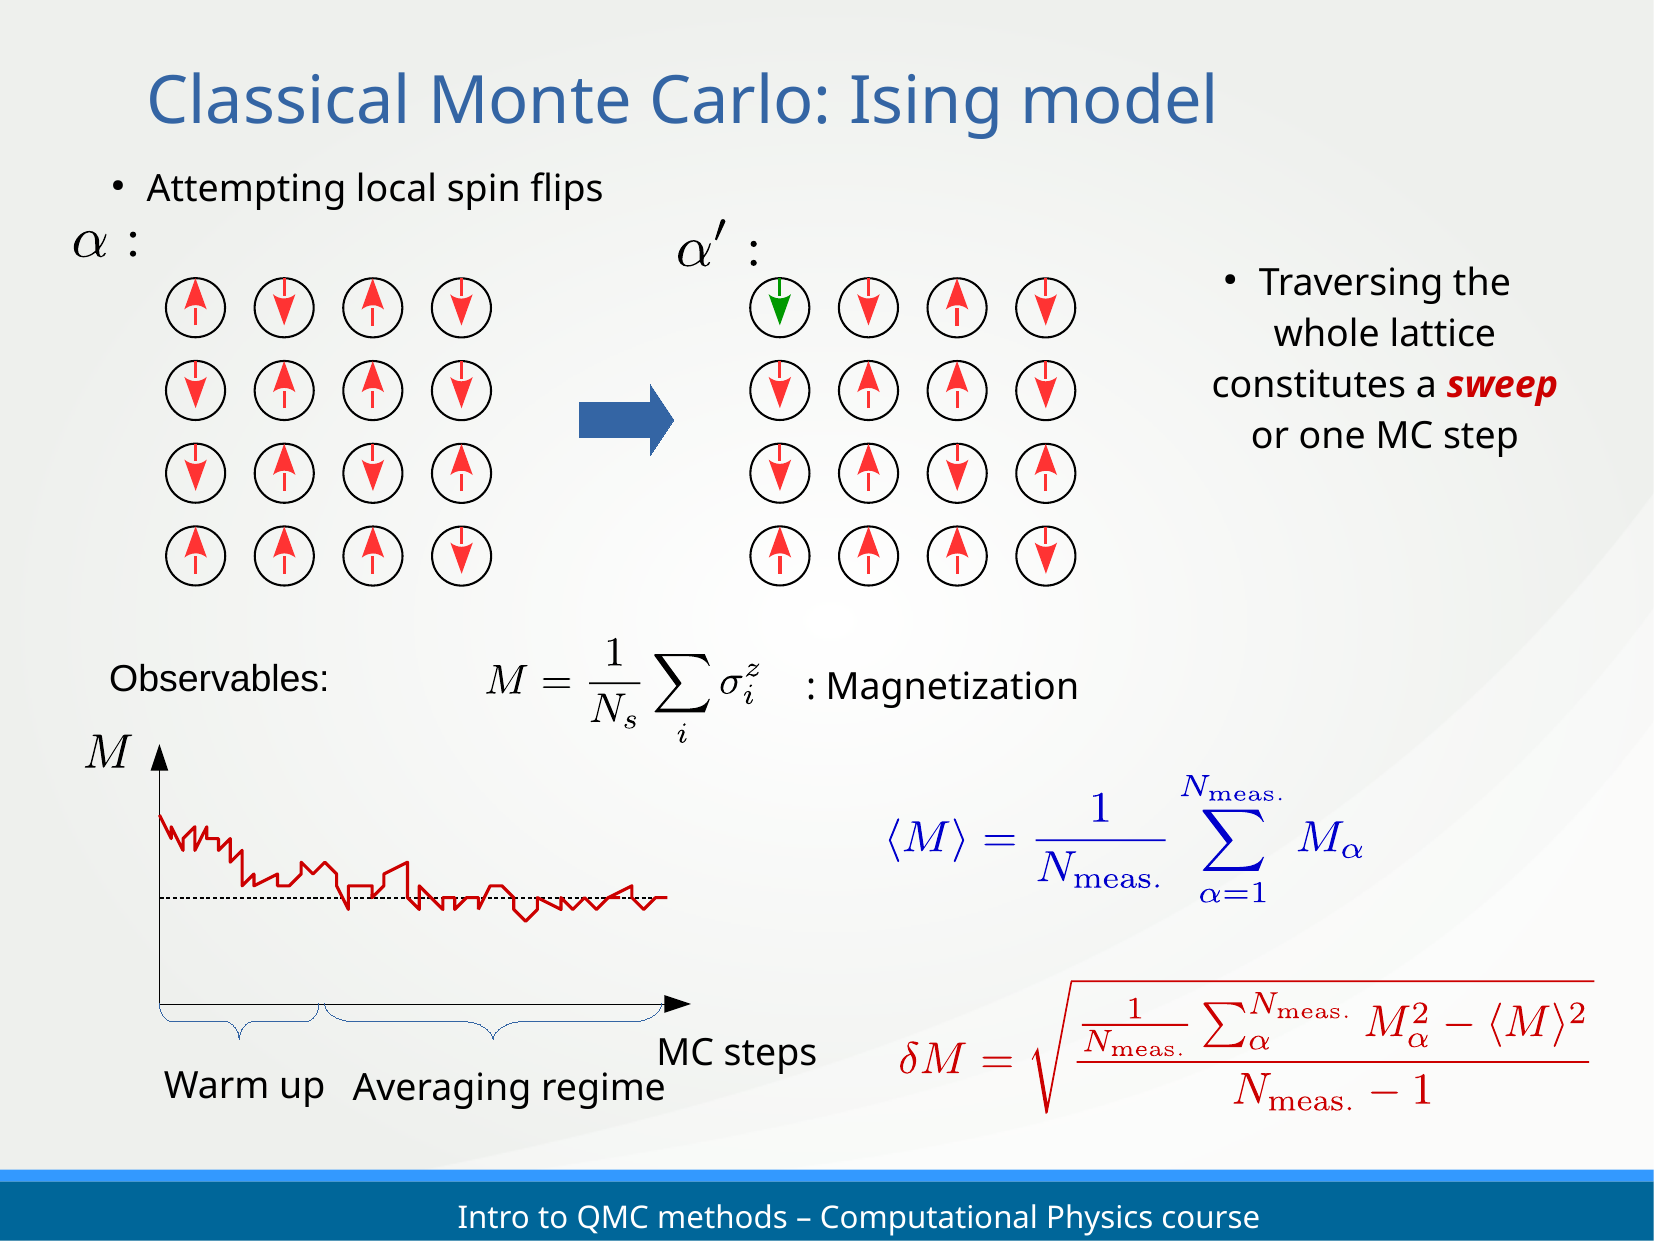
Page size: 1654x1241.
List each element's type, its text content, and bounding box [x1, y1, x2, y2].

text_box [898, 980, 1595, 1114]
text_box Warm up [149, 1051, 331, 1109]
text_box Attempting local spin flips [96, 154, 608, 212]
text_box [883, 775, 1365, 903]
text_box [484, 637, 762, 743]
text_box [82, 734, 134, 768]
text_box MC steps [641, 1017, 828, 1075]
picture [0, 0, 1654, 1169]
text_box Traversing the whole lattice constitutes a sweep or one MC step [1161, 248, 1595, 432]
text_box Averaging regime [337, 1053, 668, 1111]
text_box [579, 384, 674, 456]
text_box Observables: [94, 649, 345, 707]
text_box [675, 219, 762, 267]
text_box [71, 230, 142, 258]
text_box : Magnetization [791, 651, 1086, 709]
text_box Classical Monte Carlo: Ising model [95, 45, 1568, 187]
